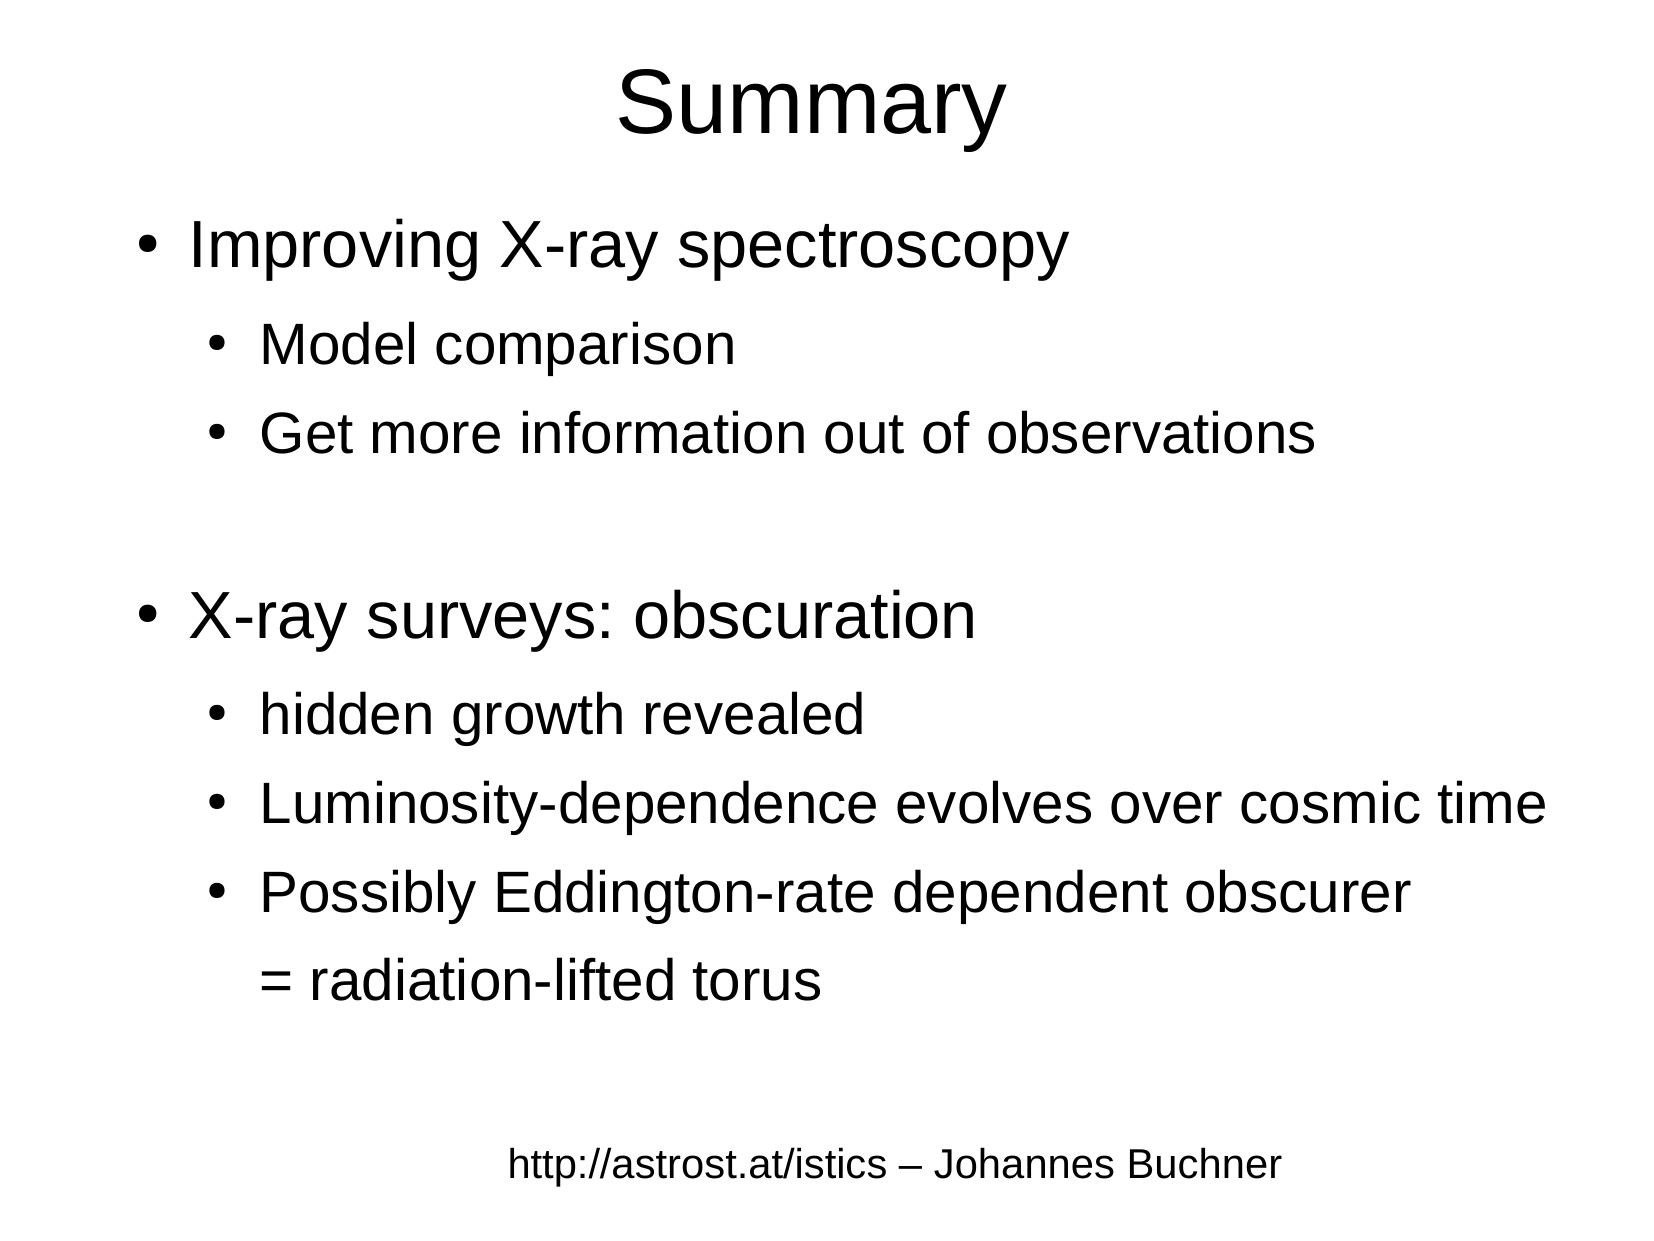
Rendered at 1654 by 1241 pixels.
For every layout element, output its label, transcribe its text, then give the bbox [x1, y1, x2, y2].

list Improving X-ray spectroscopy Model comparison Get more information out of observations X-ray surveys: obscuration hidden growth revealed Luminosity-dependence evolves over cosmic time Possibly Eddington-rate dependent obscurer = radiation-lifted torus http://astrost.at/istics – Johannes Buchner [118, 207, 1613, 1188]
title Summary [118, 17, 1506, 186]
